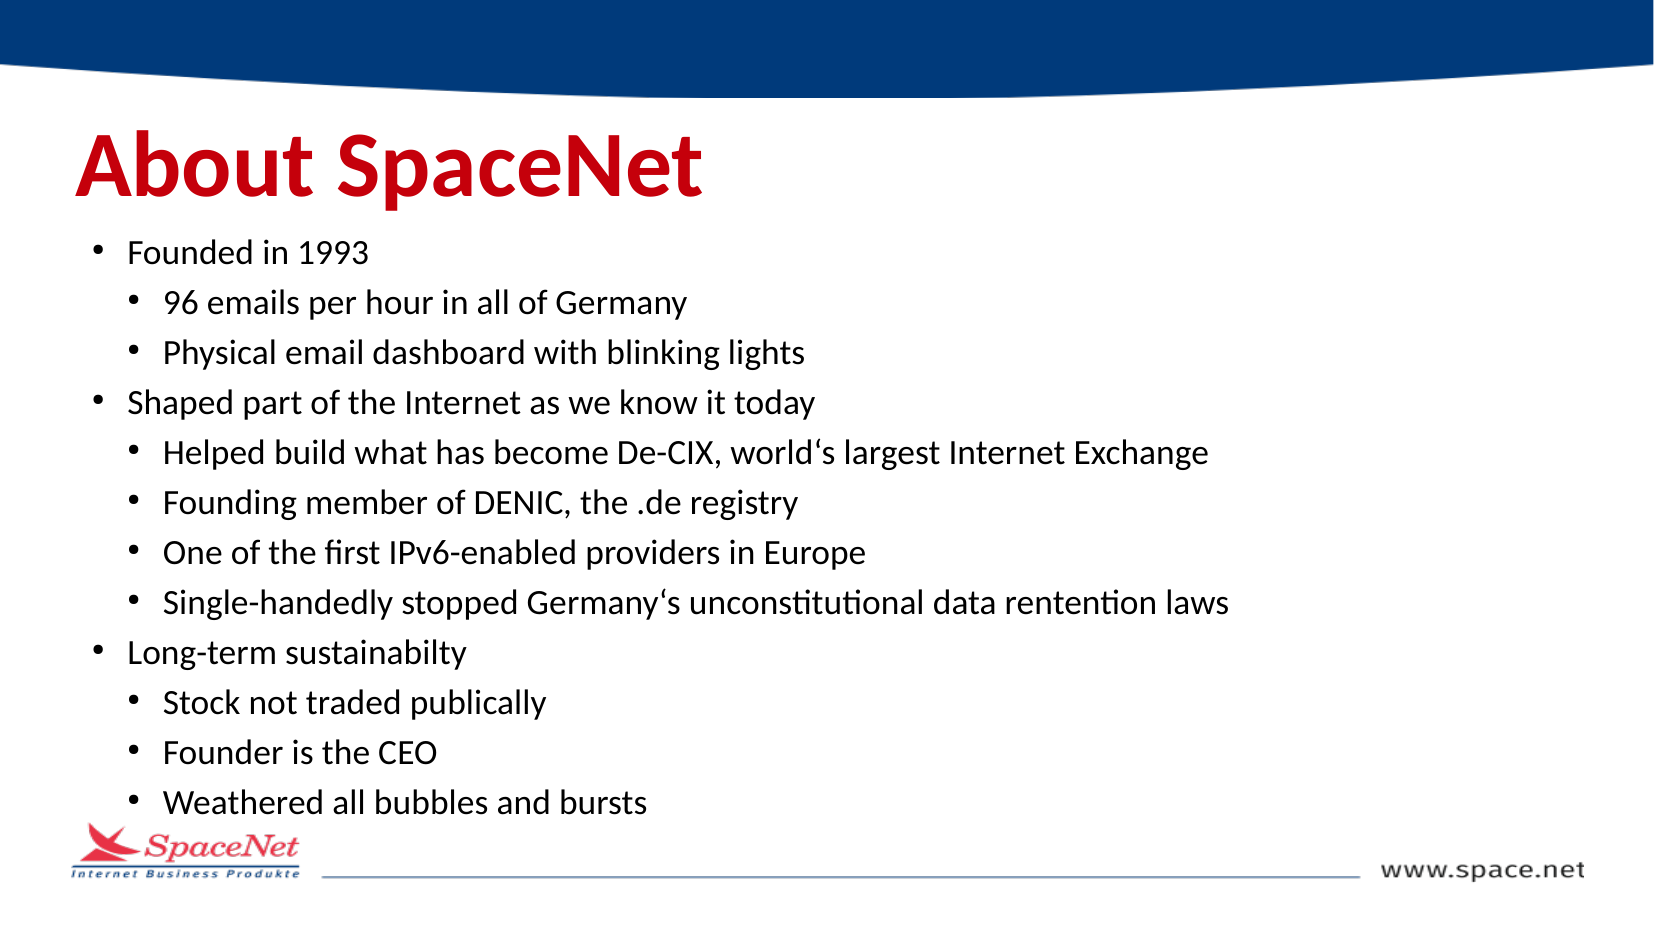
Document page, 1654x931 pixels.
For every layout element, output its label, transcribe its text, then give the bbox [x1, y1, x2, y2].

text_box Founded in 1993 96 emails per hour in all of Germany Physical email dashboard with blinking lights Shaped part of the Internet as we know it today Helped build what has become De-CIX, world‘s largest Internet Exchange Founding member of DENIC, the .de registry One of the first IPv6-enabled providers in Europe Single-handedly stopped Germany‘s unconstitutional data rentention laws Long-term sustainabilty Stock not traded publically Founder is the CEO Weathered all bubbles and bursts [77, 214, 1576, 830]
text_box About SpaceNet [60, 95, 944, 223]
